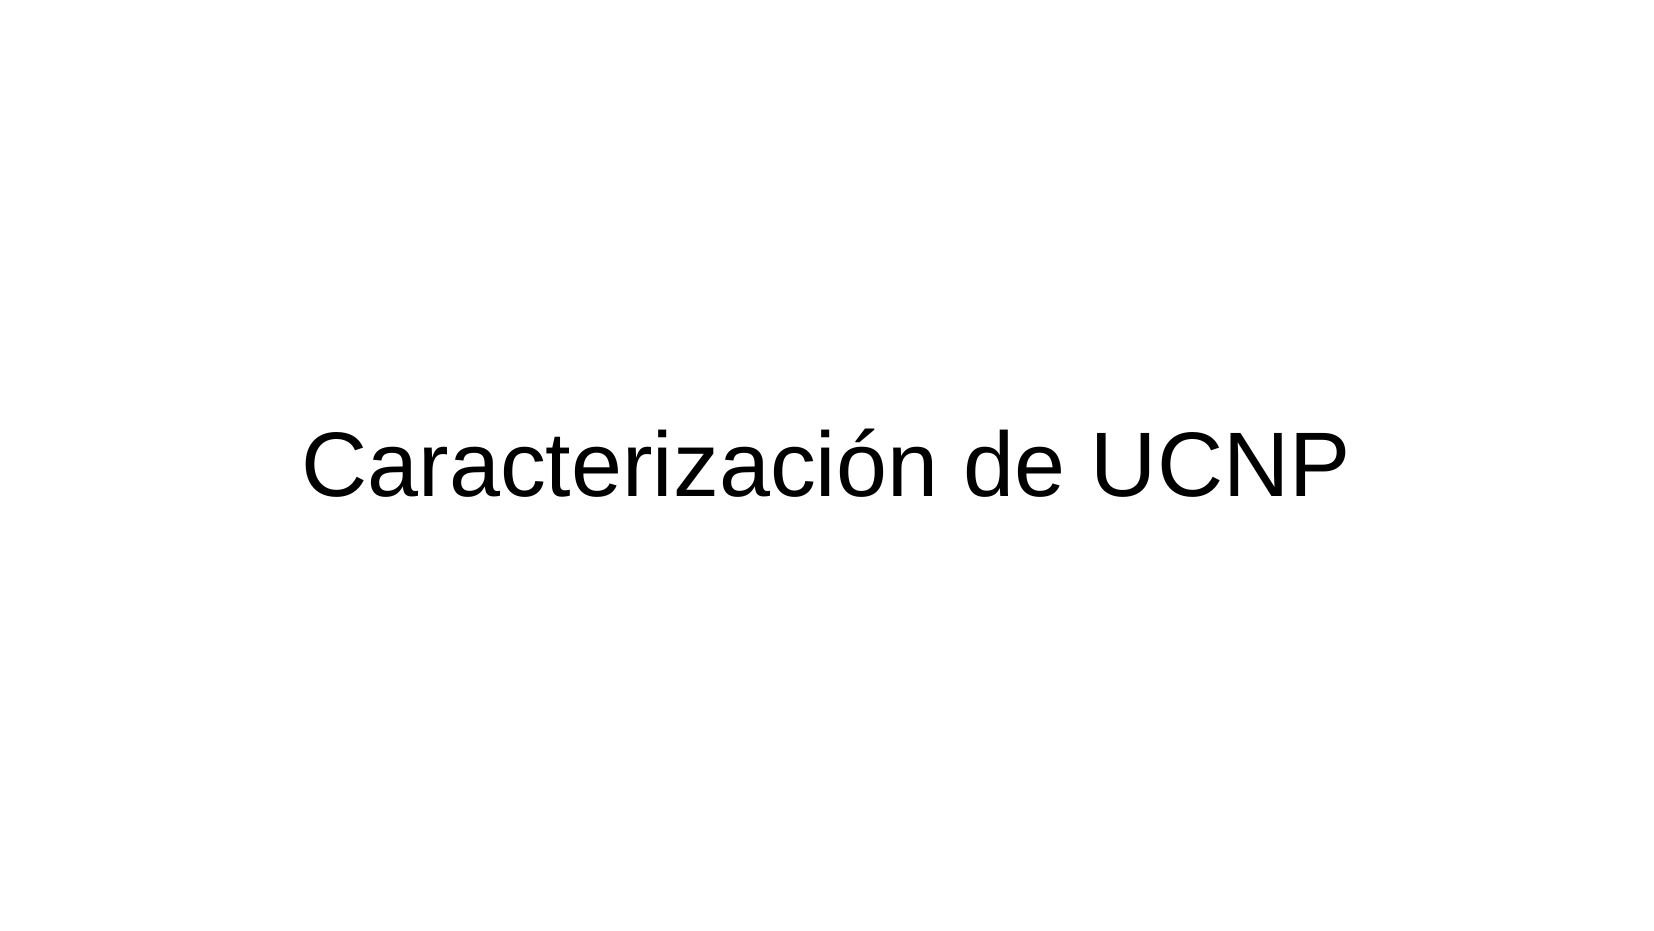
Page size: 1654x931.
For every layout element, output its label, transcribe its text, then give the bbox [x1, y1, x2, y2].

title Caracterización de UCNP [82, 387, 1571, 543]
